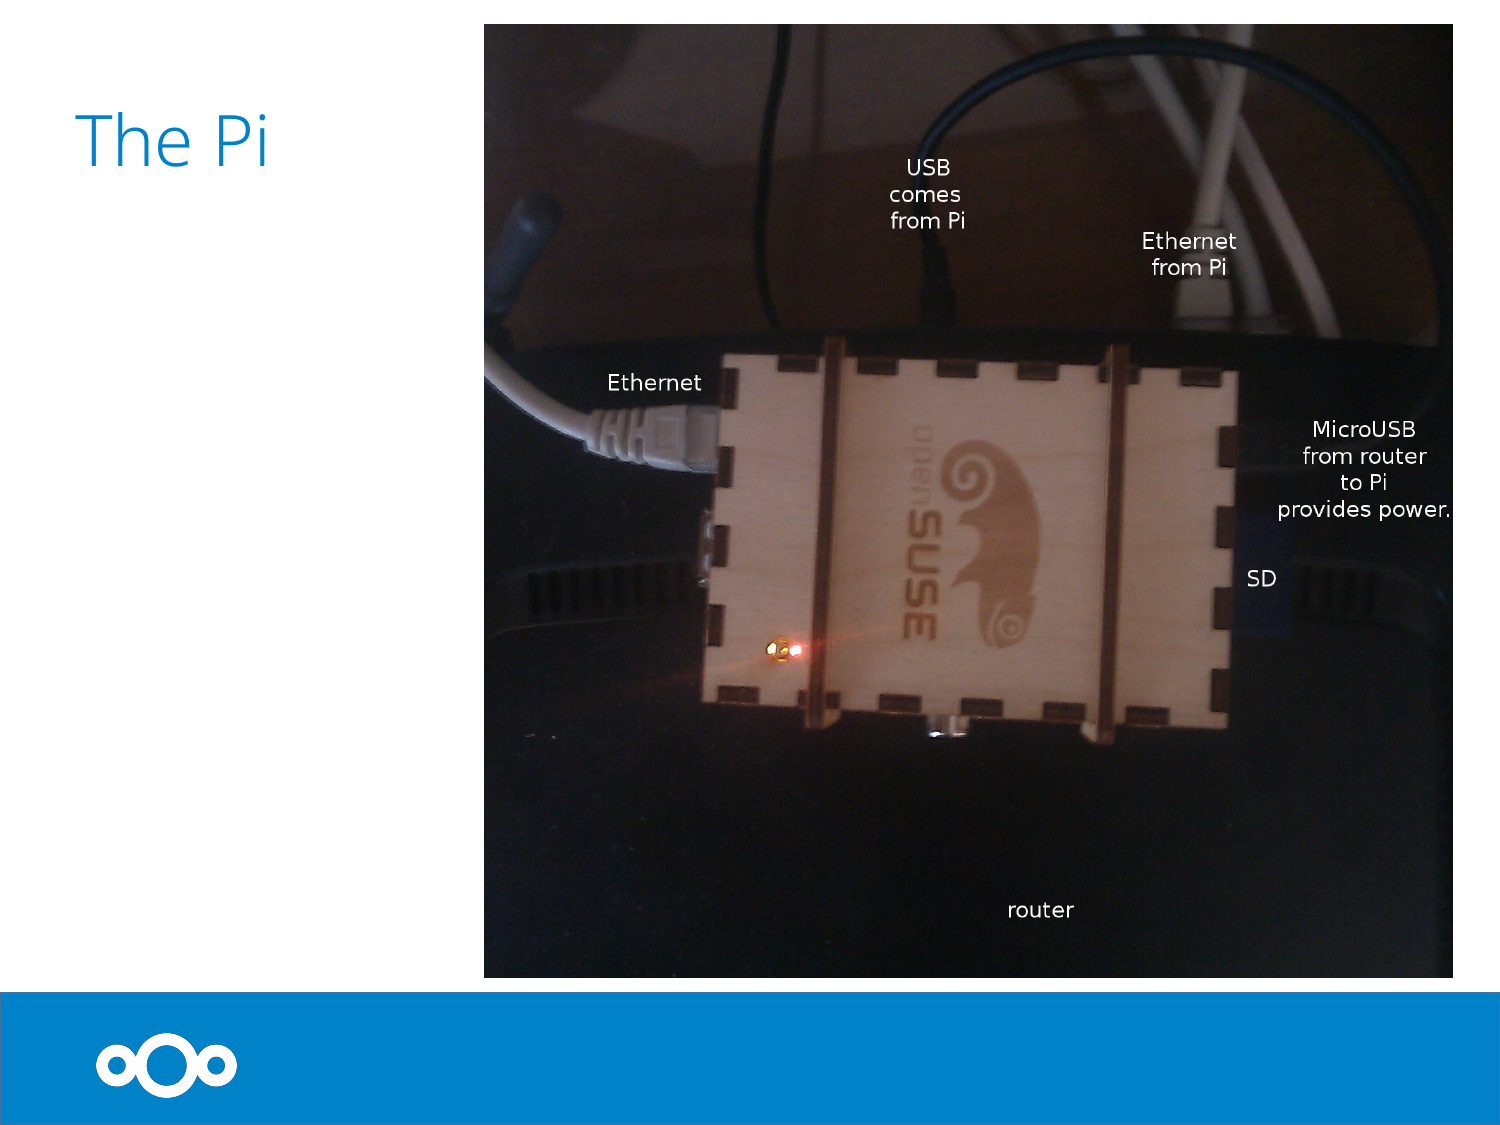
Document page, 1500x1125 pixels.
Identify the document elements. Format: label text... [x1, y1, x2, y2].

picture [484, 24, 1453, 978]
title The Pi [74, 44, 484, 233]
picture [96, 1033, 237, 1098]
